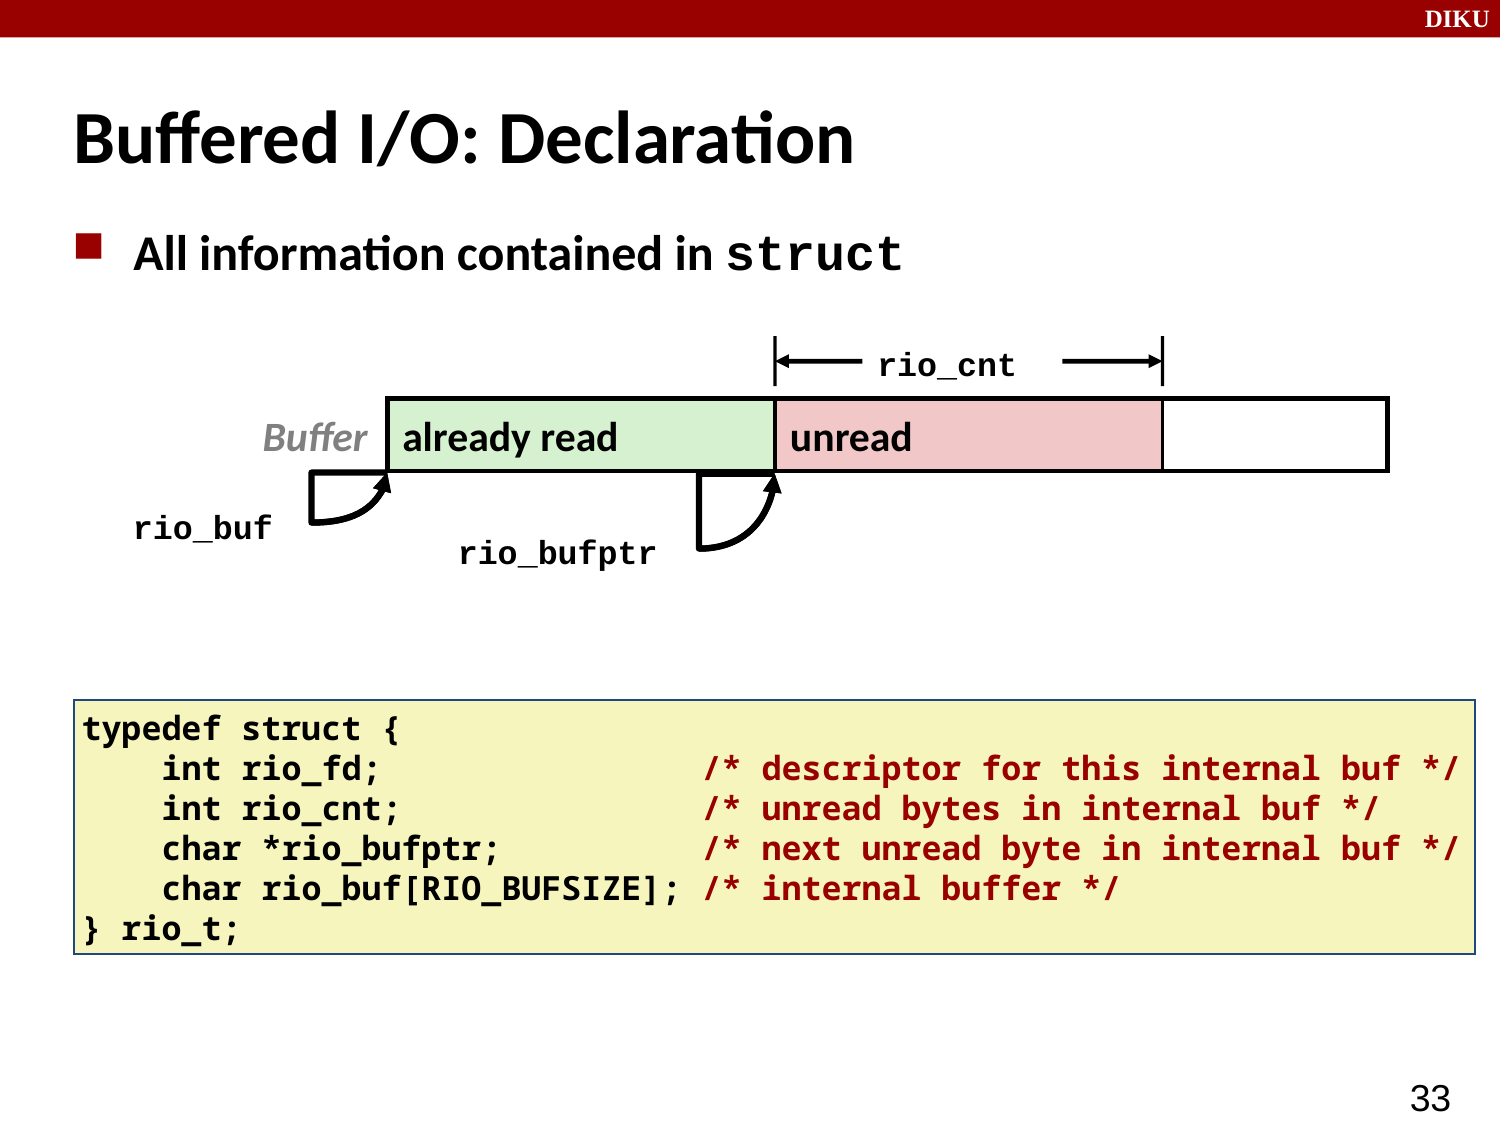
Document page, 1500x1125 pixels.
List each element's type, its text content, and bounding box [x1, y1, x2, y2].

text_box Buffer [247, 402, 383, 468]
text_box already read [390, 401, 775, 469]
text_box Buffered I/O: Declaration [58, 71, 1304, 197]
text_box unread [775, 401, 1163, 469]
text_box typedef struct { int rio_fd; /* descriptor for this internal buf */ int rio_cnt; /* unread bytes in internal buf */ char *rio_bufptr; /* next unread byte in internal buf */ char rio_buf[RIO_BUFSIZE]; /* internal buffer */ } rio_t; [74, 699, 1475, 955]
text_box rio_cnt [862, 336, 1063, 391]
text_box All information contained in struct [62, 212, 1425, 313]
text_box rio_buf [118, 498, 289, 554]
text_box rio_bufptr [443, 523, 706, 579]
